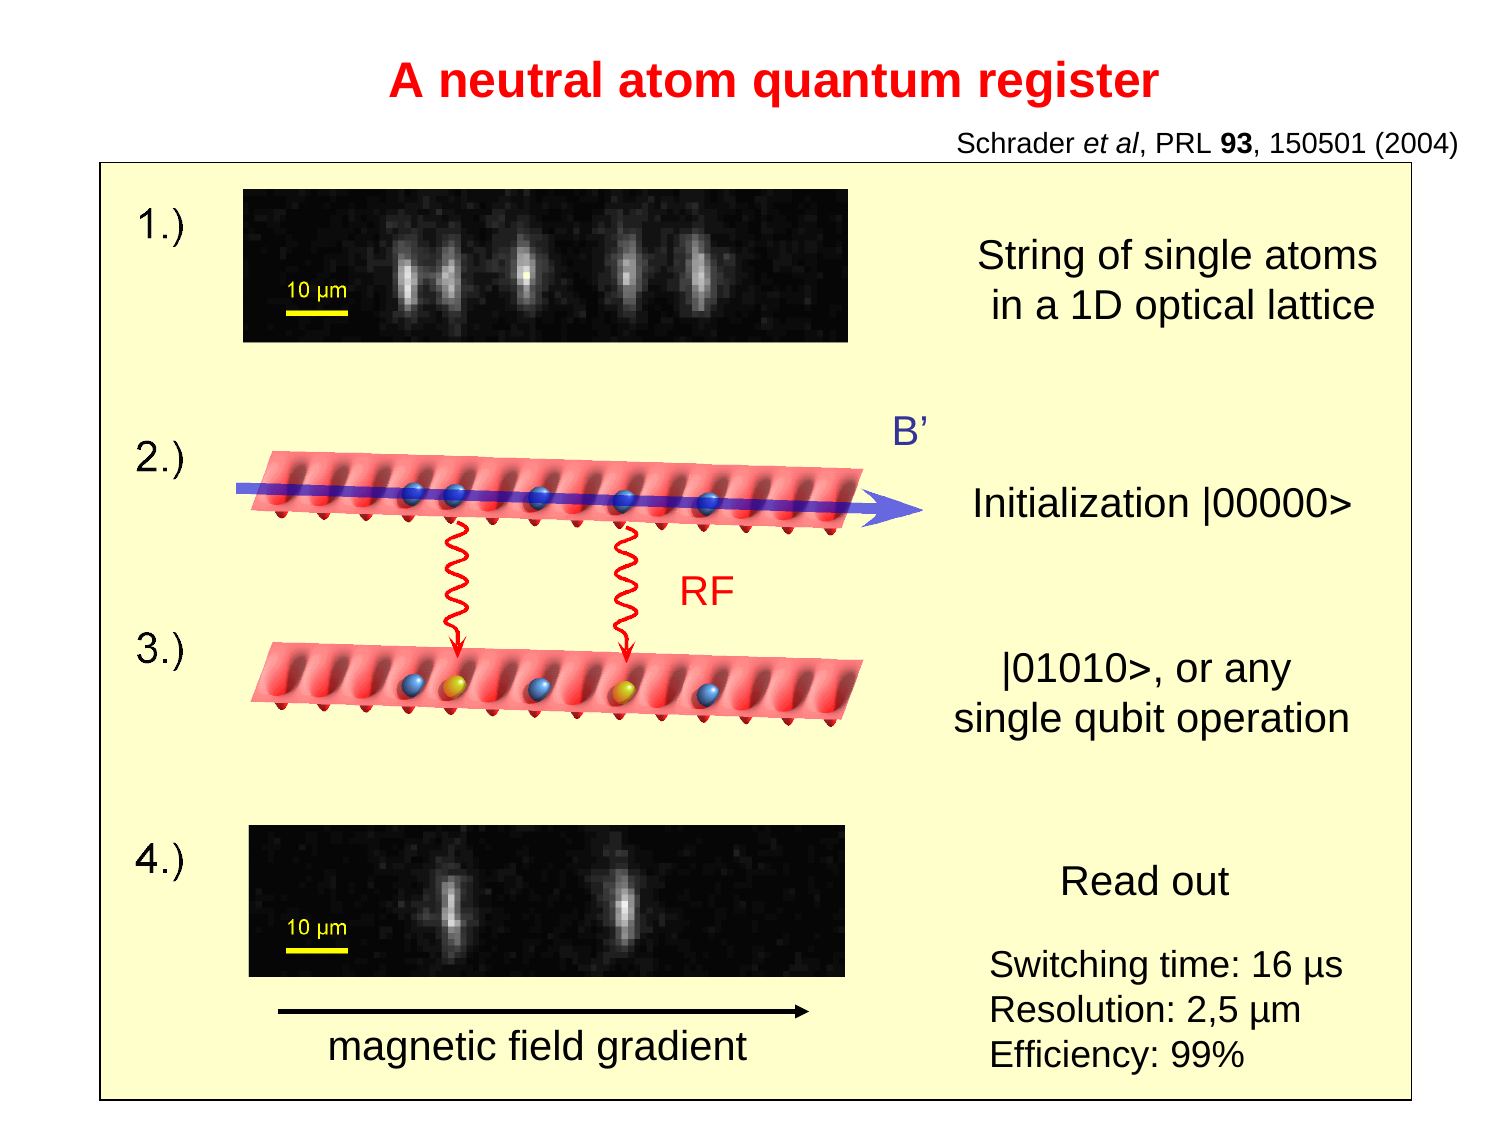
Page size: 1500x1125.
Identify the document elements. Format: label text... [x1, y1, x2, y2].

picture [135, 189, 924, 977]
text_box RF [664, 556, 750, 623]
text_box Initialization |00000> [957, 467, 1369, 534]
text_box Switching time: 16 µs Resolution: 2,5 µm Efficiency: 99% [974, 931, 1377, 1083]
text_box magnetic field gradient [312, 1011, 763, 1077]
text_box |01010>, or any single qubit operation [938, 633, 1366, 749]
text_box [100, 162, 1412, 1100]
text_box String of single atoms in a 1D optical lattice [962, 219, 1405, 336]
text_box Read out [1045, 846, 1245, 912]
text_box Schrader et al, PRL 93, 150501 (2004) [941, 116, 1475, 167]
text_box B’ [876, 396, 944, 462]
text_box A neutral atom quantum register [112, 39, 1438, 115]
